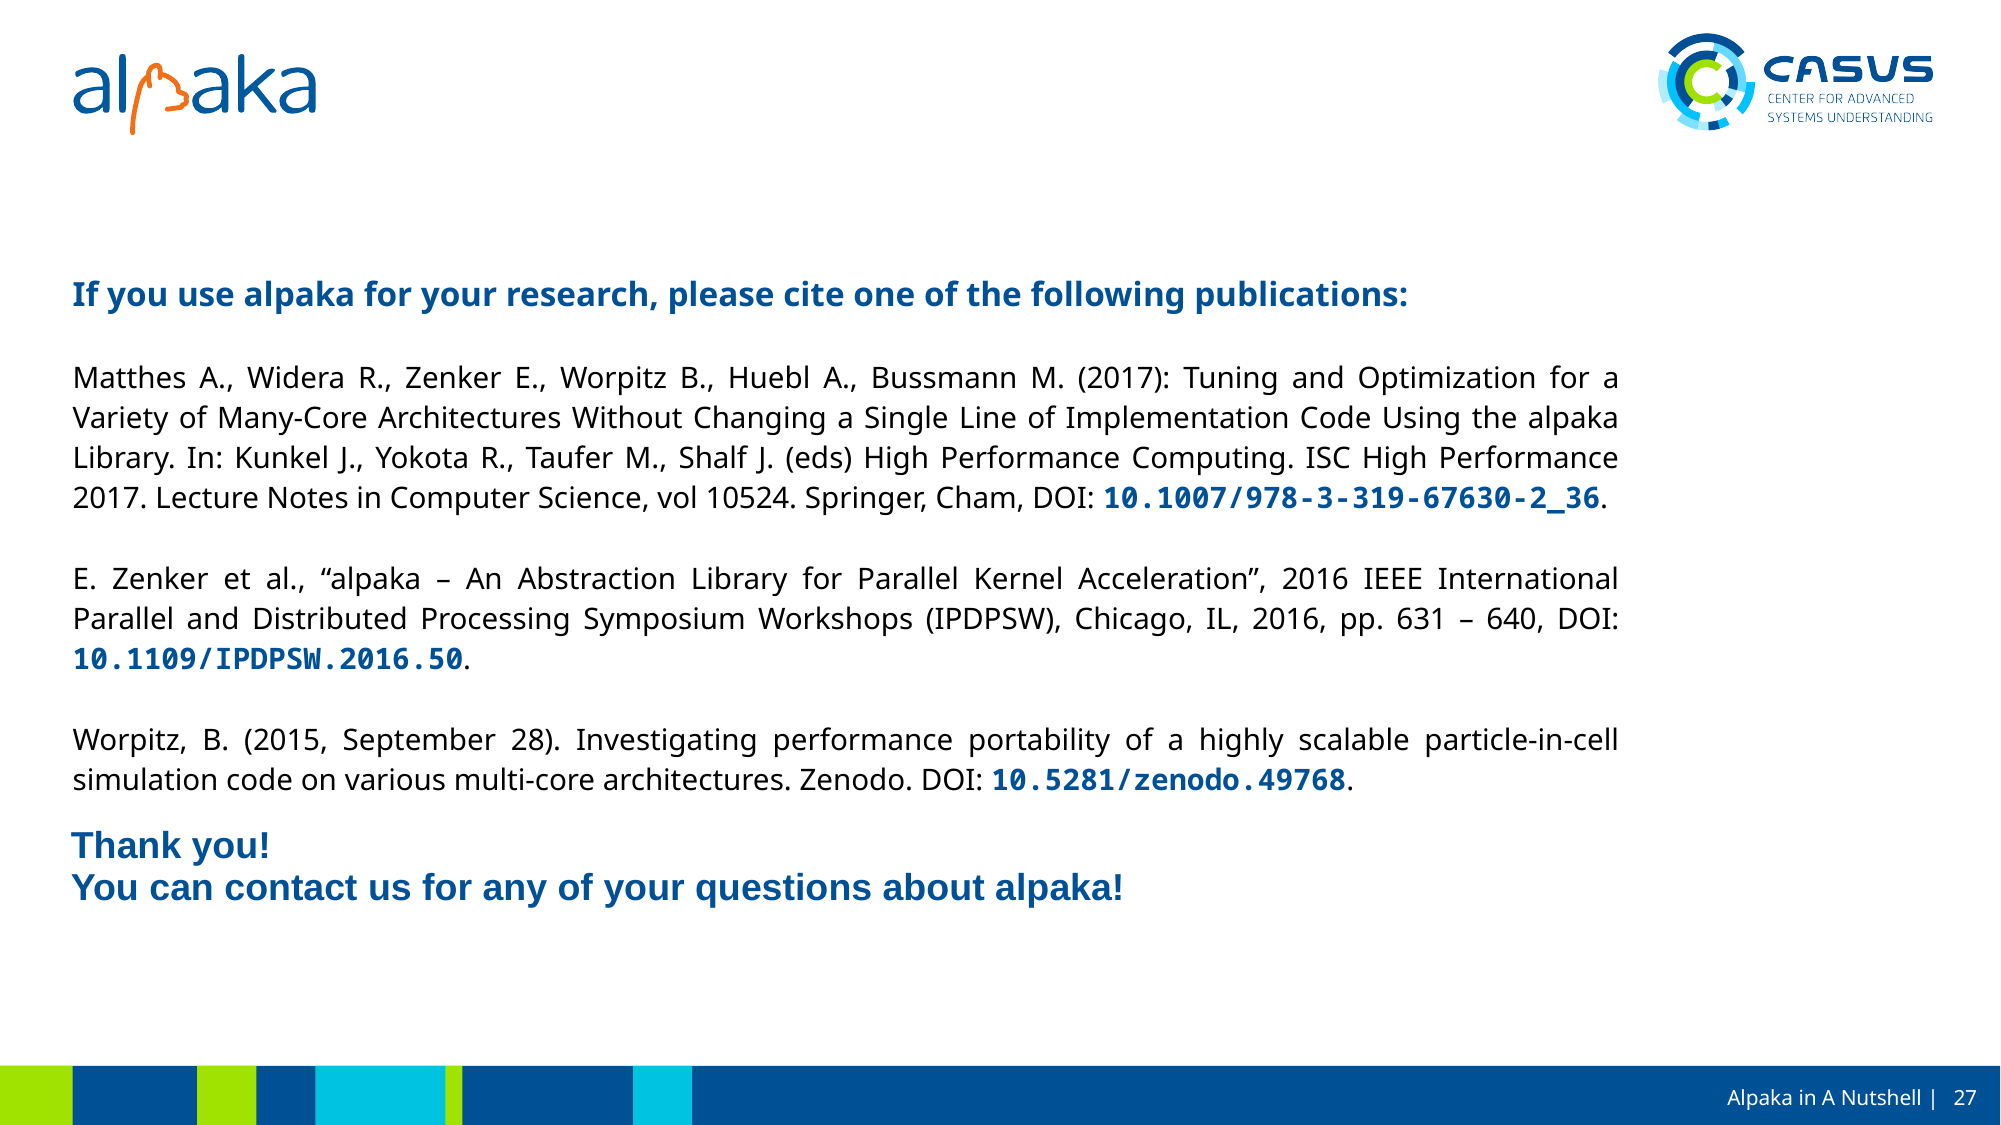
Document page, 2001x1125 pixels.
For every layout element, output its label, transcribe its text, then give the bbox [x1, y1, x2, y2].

text_box Thank you! You can contact us for any of your questions about alpaka! [56, 817, 1760, 934]
picture [72, 53, 317, 136]
list If you use alpaka for your research, please cite one of the following publications: Matthes A., Widera R., Zenker E., Worpitz B., Huebl A., Bussmann M. (2017): Tuning and Optimization for a Variety of Many-Core Architectures Without Changing a Single Line of Implementation Code Using the alpaka Library. In: Kunkel J., Yokota R., Taufer M., Shalf J. (eds) High Performance Computing. ISC High Performance 2017. Lecture Notes in Computer Science, vol 10524. Springer, Cham, DOI: 10.1007/978-3-319-67630-2_36. E. Zenker et al., “alpaka – An Abstraction Library for Parallel Kernel Acceleration”, 2016 IEEE International Parallel and Distributed Processing Symposium Workshops (IPDPSW), Chicago, IL, 2016, pp. 631 – 640, DOI: 10.1109/IPDPSW.2016.50. Worpitz, B. (2015, September 28). Investigating performance portability of a highly scalable particle-in-cell simulation code on various multi-core architectures. Zenodo. DOI: 10.5281/zenodo.49768. [72, 180, 1620, 817]
picture [1658, 33, 1933, 131]
